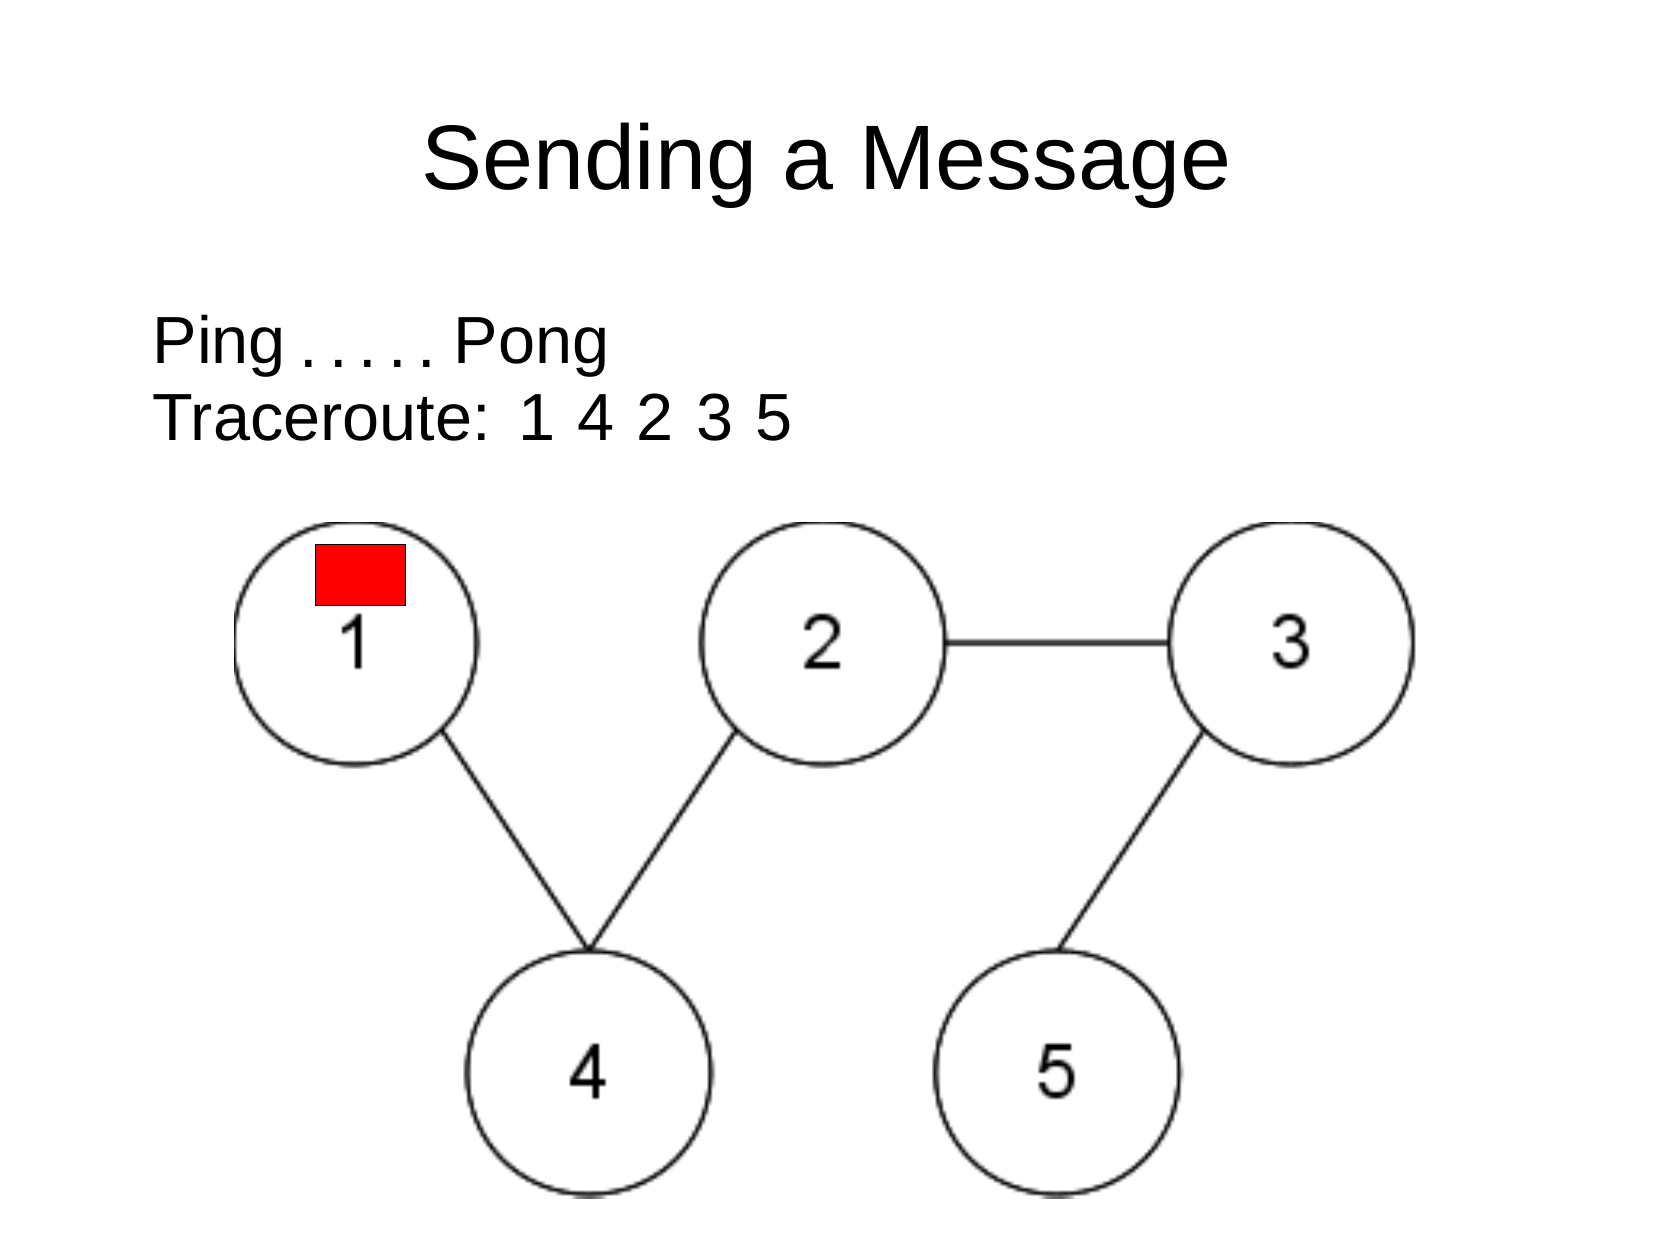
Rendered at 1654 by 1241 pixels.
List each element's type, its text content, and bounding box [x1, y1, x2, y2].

title Sending a Message [82, 0, 1571, 314]
text_box . [403, 300, 452, 390]
picture [234, 522, 1419, 1200]
text_box 2 [622, 372, 681, 462]
text_box 5 [740, 372, 808, 462]
text_box . [373, 300, 403, 390]
text_box 1 [508, 386, 563, 462]
text_box Traceroute: [137, 386, 508, 462]
text_box . [285, 300, 314, 390]
text_box 4 [563, 386, 622, 462]
text_box [315, 544, 406, 606]
text_box . [344, 300, 373, 390]
text_box 3 [681, 372, 740, 462]
text_box . [314, 300, 344, 390]
text_box Pong [439, 295, 629, 386]
text_box Ping [137, 295, 305, 386]
